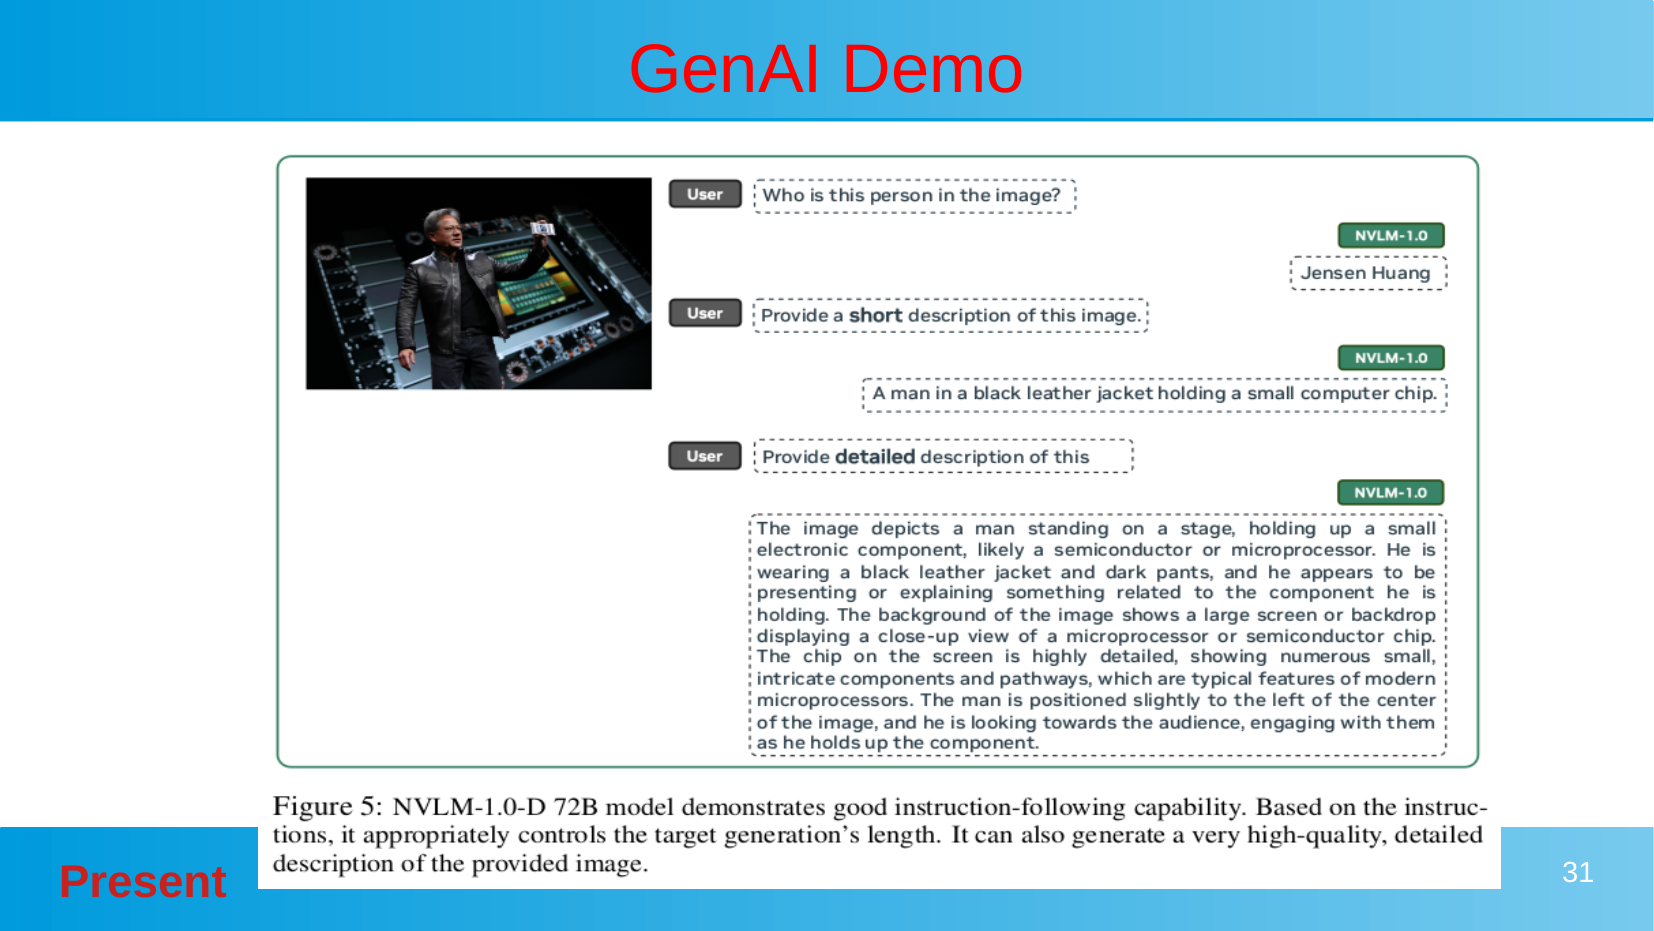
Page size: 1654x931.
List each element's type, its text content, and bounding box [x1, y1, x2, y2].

picture [258, 145, 1501, 889]
title GenAI Demo [59, 29, 1595, 108]
